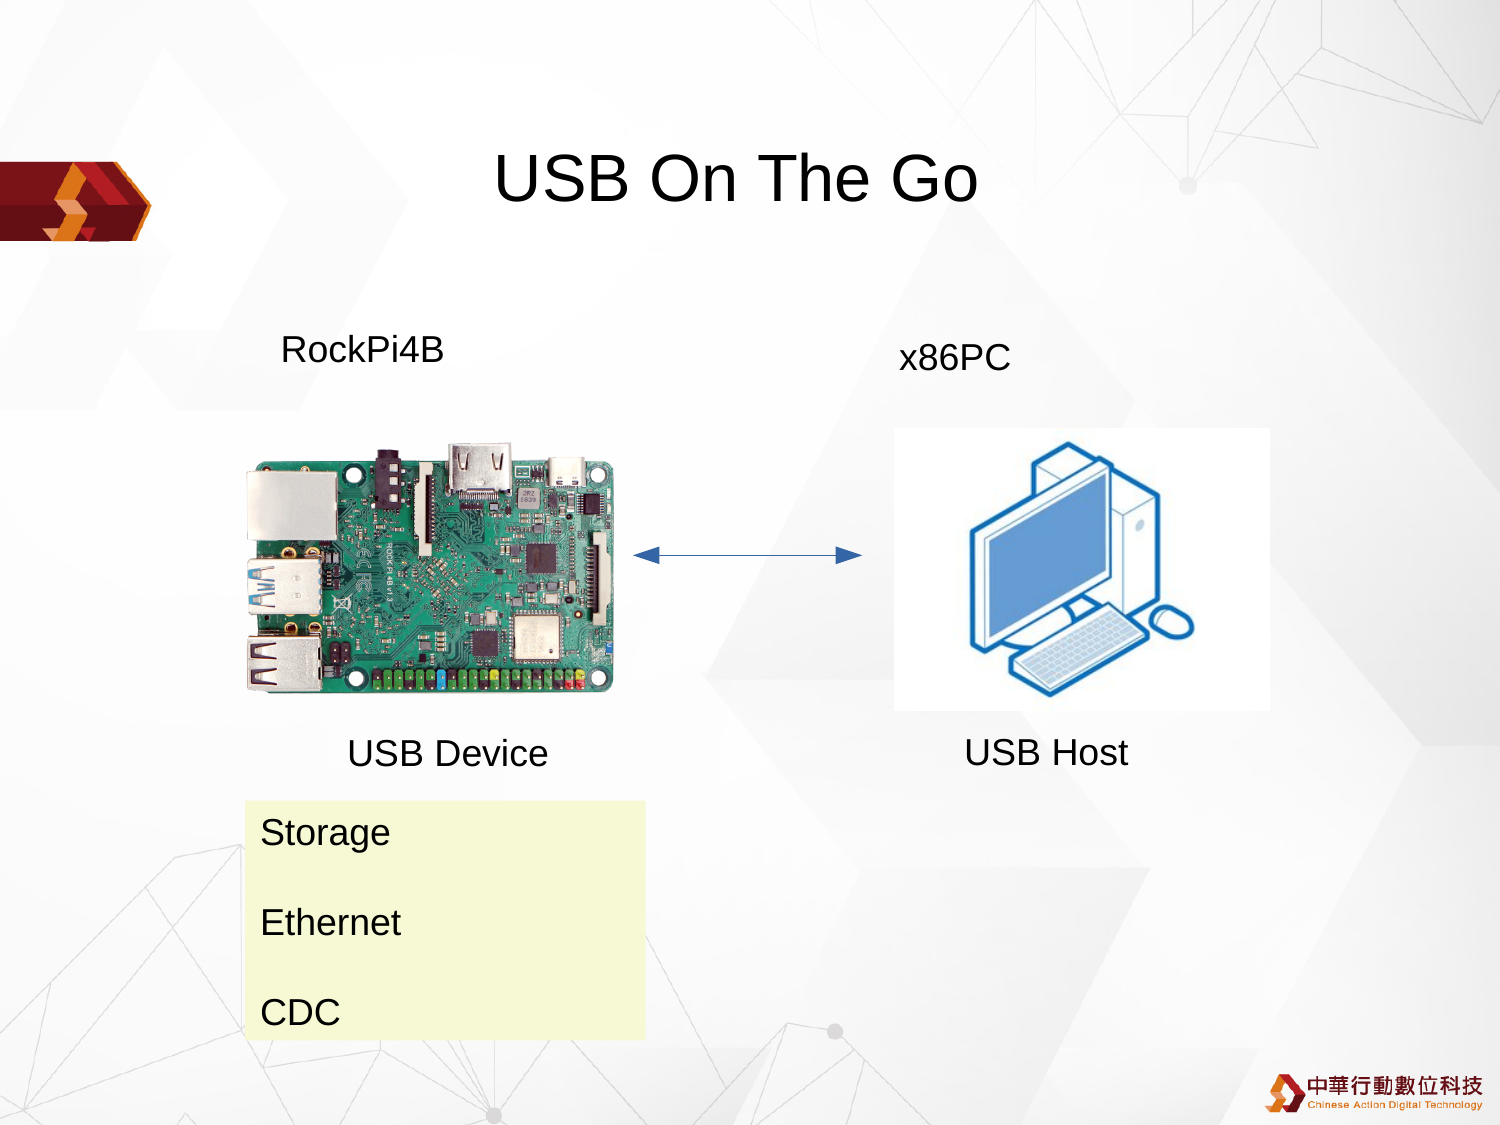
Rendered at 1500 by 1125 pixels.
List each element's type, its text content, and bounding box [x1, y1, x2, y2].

title USB On The Go [107, 101, 1367, 255]
text_box Storage Ethernet CDC [245, 800, 646, 1041]
text_box USB Device [332, 721, 568, 782]
text_box x86PC [884, 325, 1216, 386]
text_box USB Host [949, 720, 1186, 780]
text_box RockPi4B [265, 318, 597, 378]
picture [0, 0, 1500, 1125]
